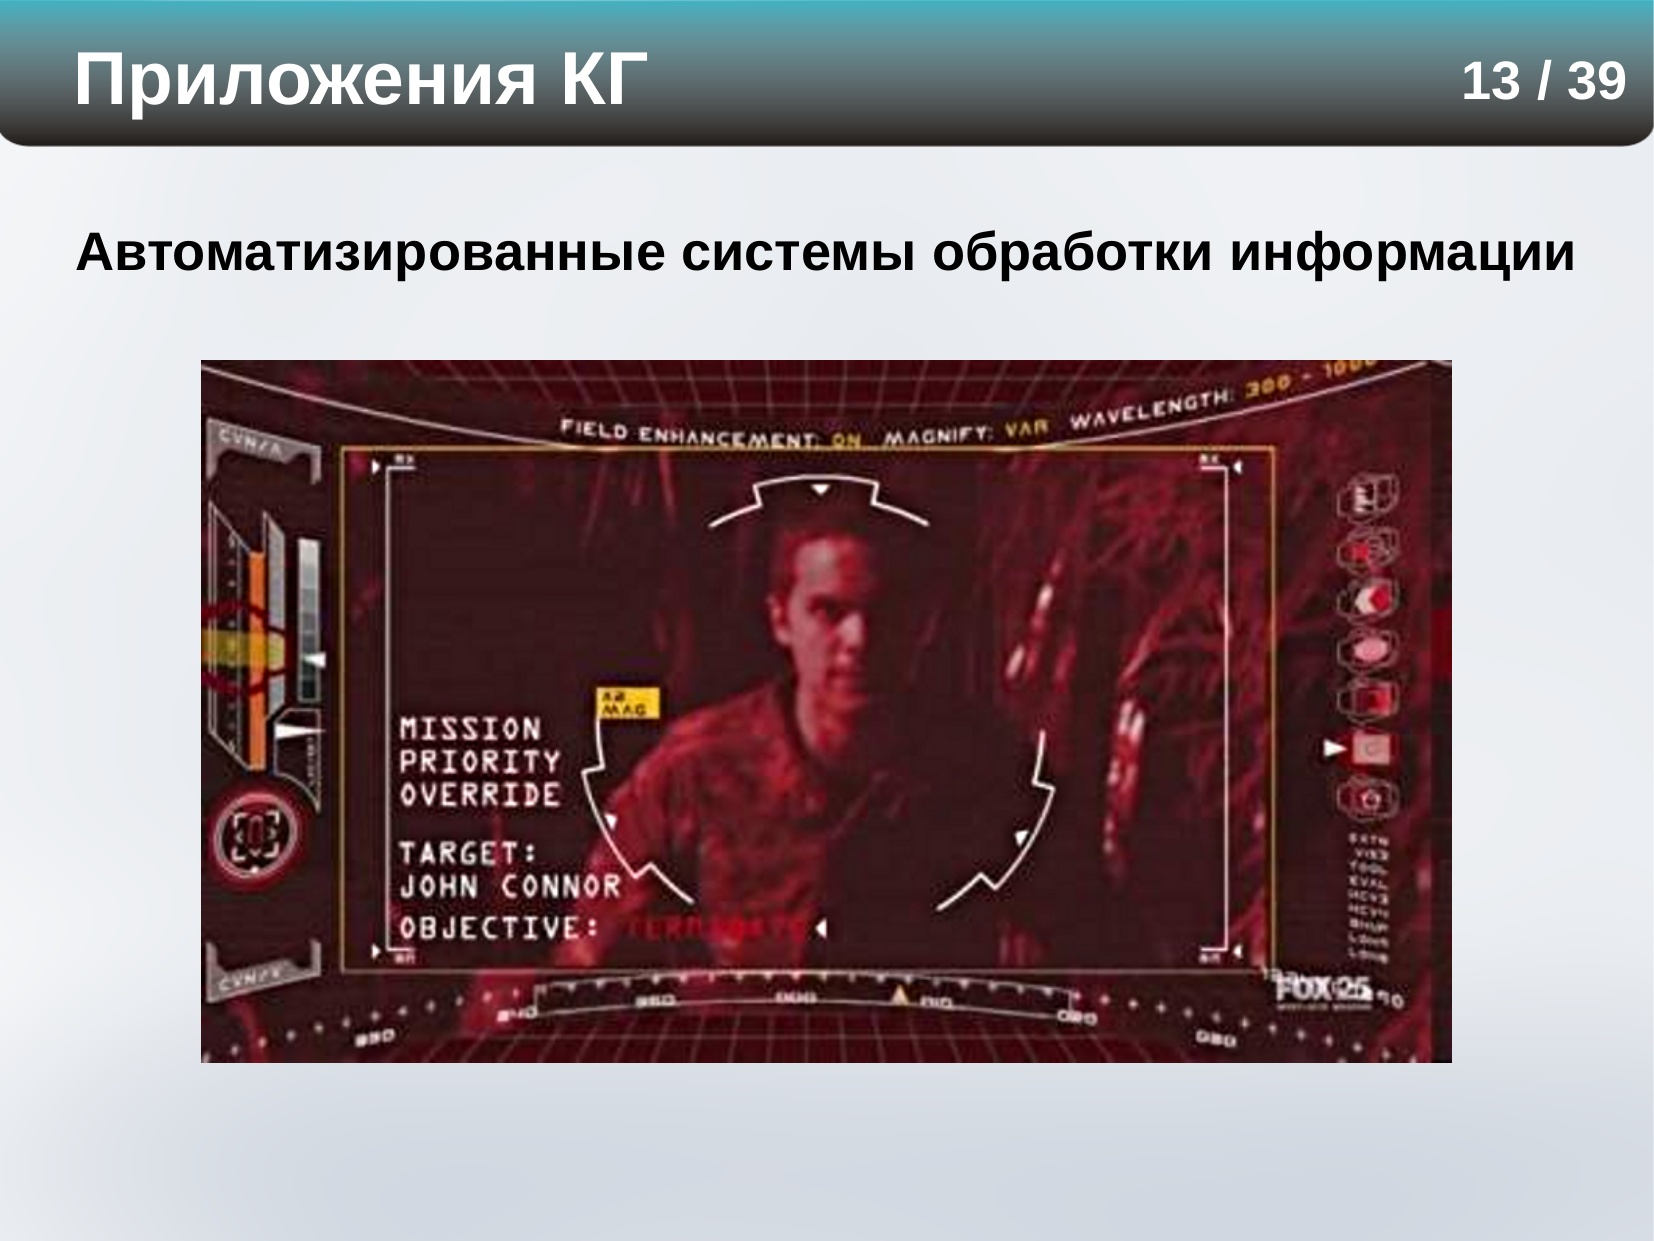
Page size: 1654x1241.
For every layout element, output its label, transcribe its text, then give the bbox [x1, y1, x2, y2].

text_box Приложения КГ [59, 29, 1241, 129]
picture [0, 0, 1654, 214]
text_box <number> / 39 [1446, 42, 1654, 179]
text_box Автоматизированные системы обработки информации [0, 214, 1654, 290]
picture [0, 290, 1654, 1241]
